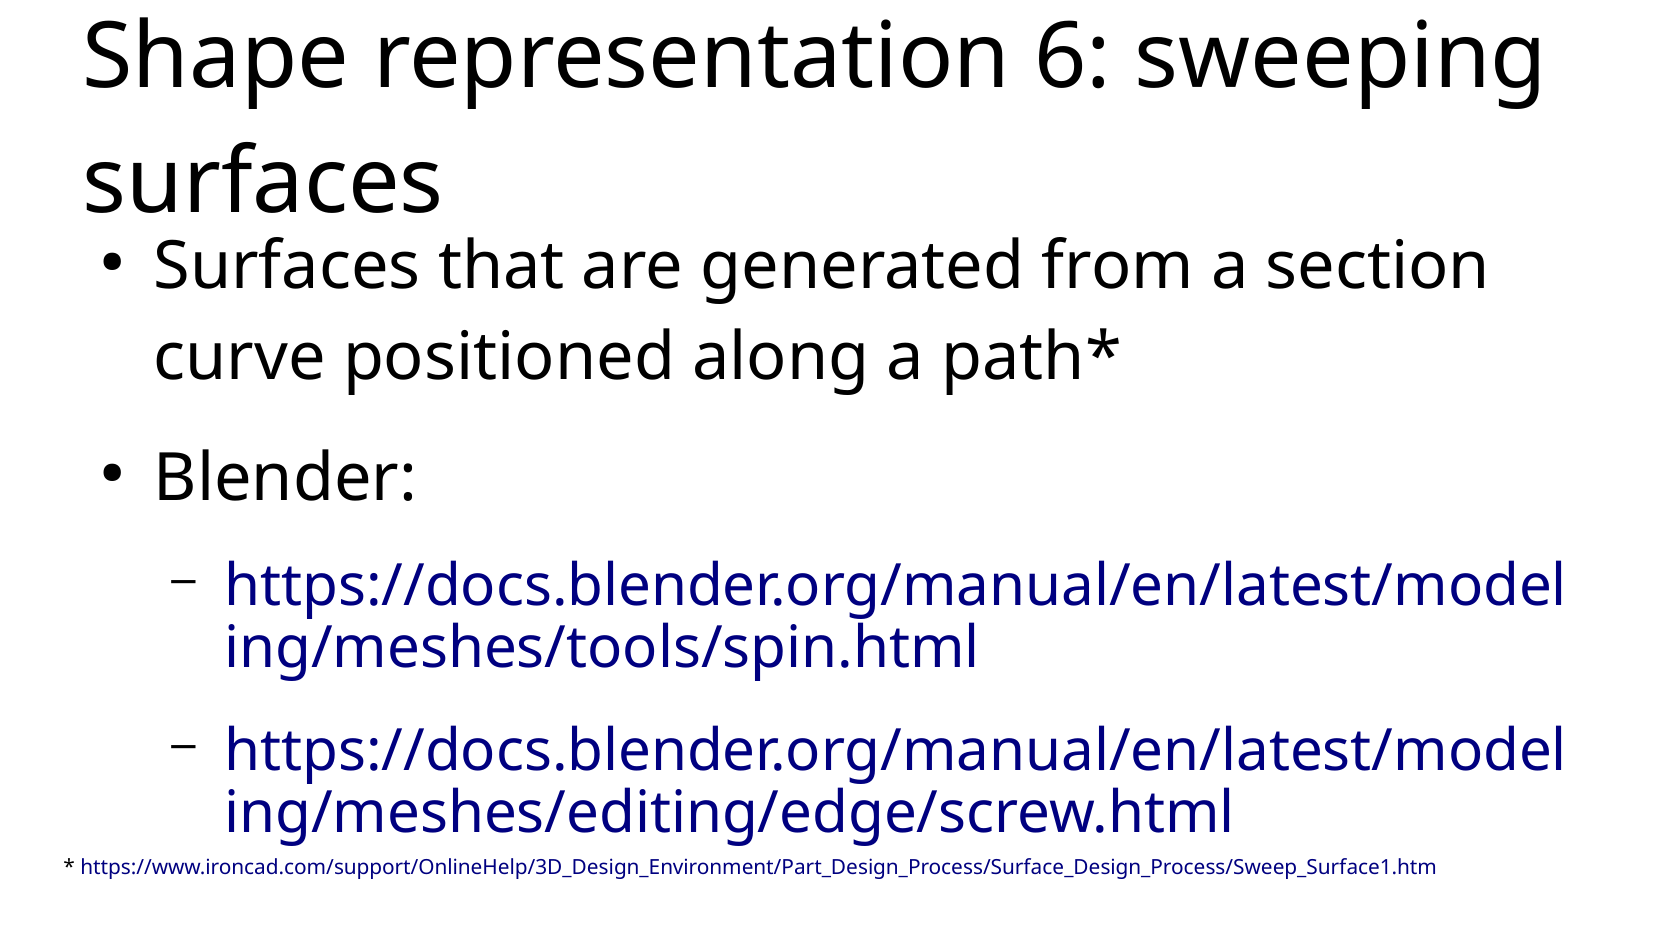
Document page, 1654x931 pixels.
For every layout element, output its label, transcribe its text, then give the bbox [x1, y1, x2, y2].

title Shape representation 6: sweeping surfaces [82, 37, 1571, 193]
text_box * https://www.ironcad.com/support/OnlineHelp/3D_Design_Environment/Part_Design_Process/Surface_Design_Process/Sweep_Surface1.htm [48, 844, 1654, 886]
list Surfaces that are generated from a section curve positioned along a path* Blender: https://docs.blender.org/manual/en/latest/modeling/meshes/tools/spin.html https://docs.blender.org/manual/en/latest/modeling/meshes/editing/edge/screw.html [82, 217, 1571, 758]
